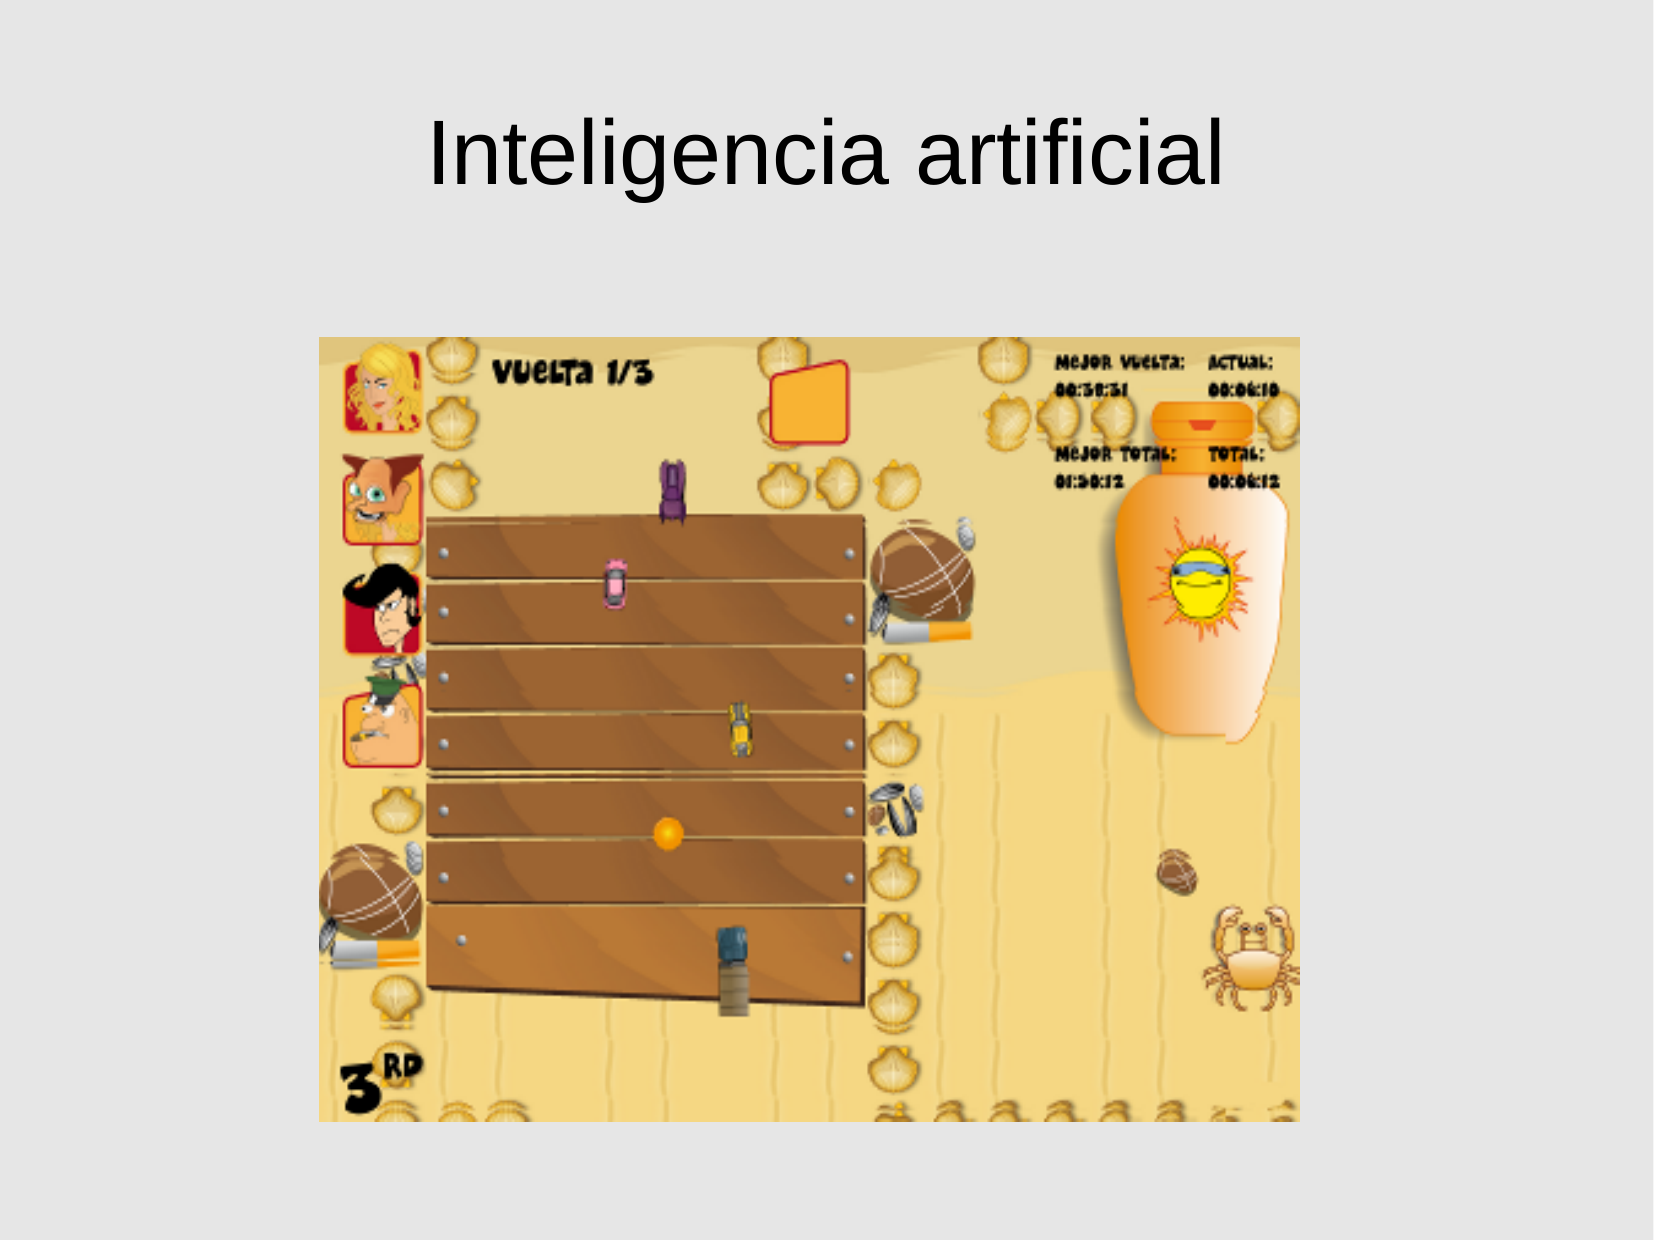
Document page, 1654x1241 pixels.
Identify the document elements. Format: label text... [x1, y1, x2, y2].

picture [319, 337, 1300, 1123]
title Inteligencia artificial [82, 49, 1571, 257]
